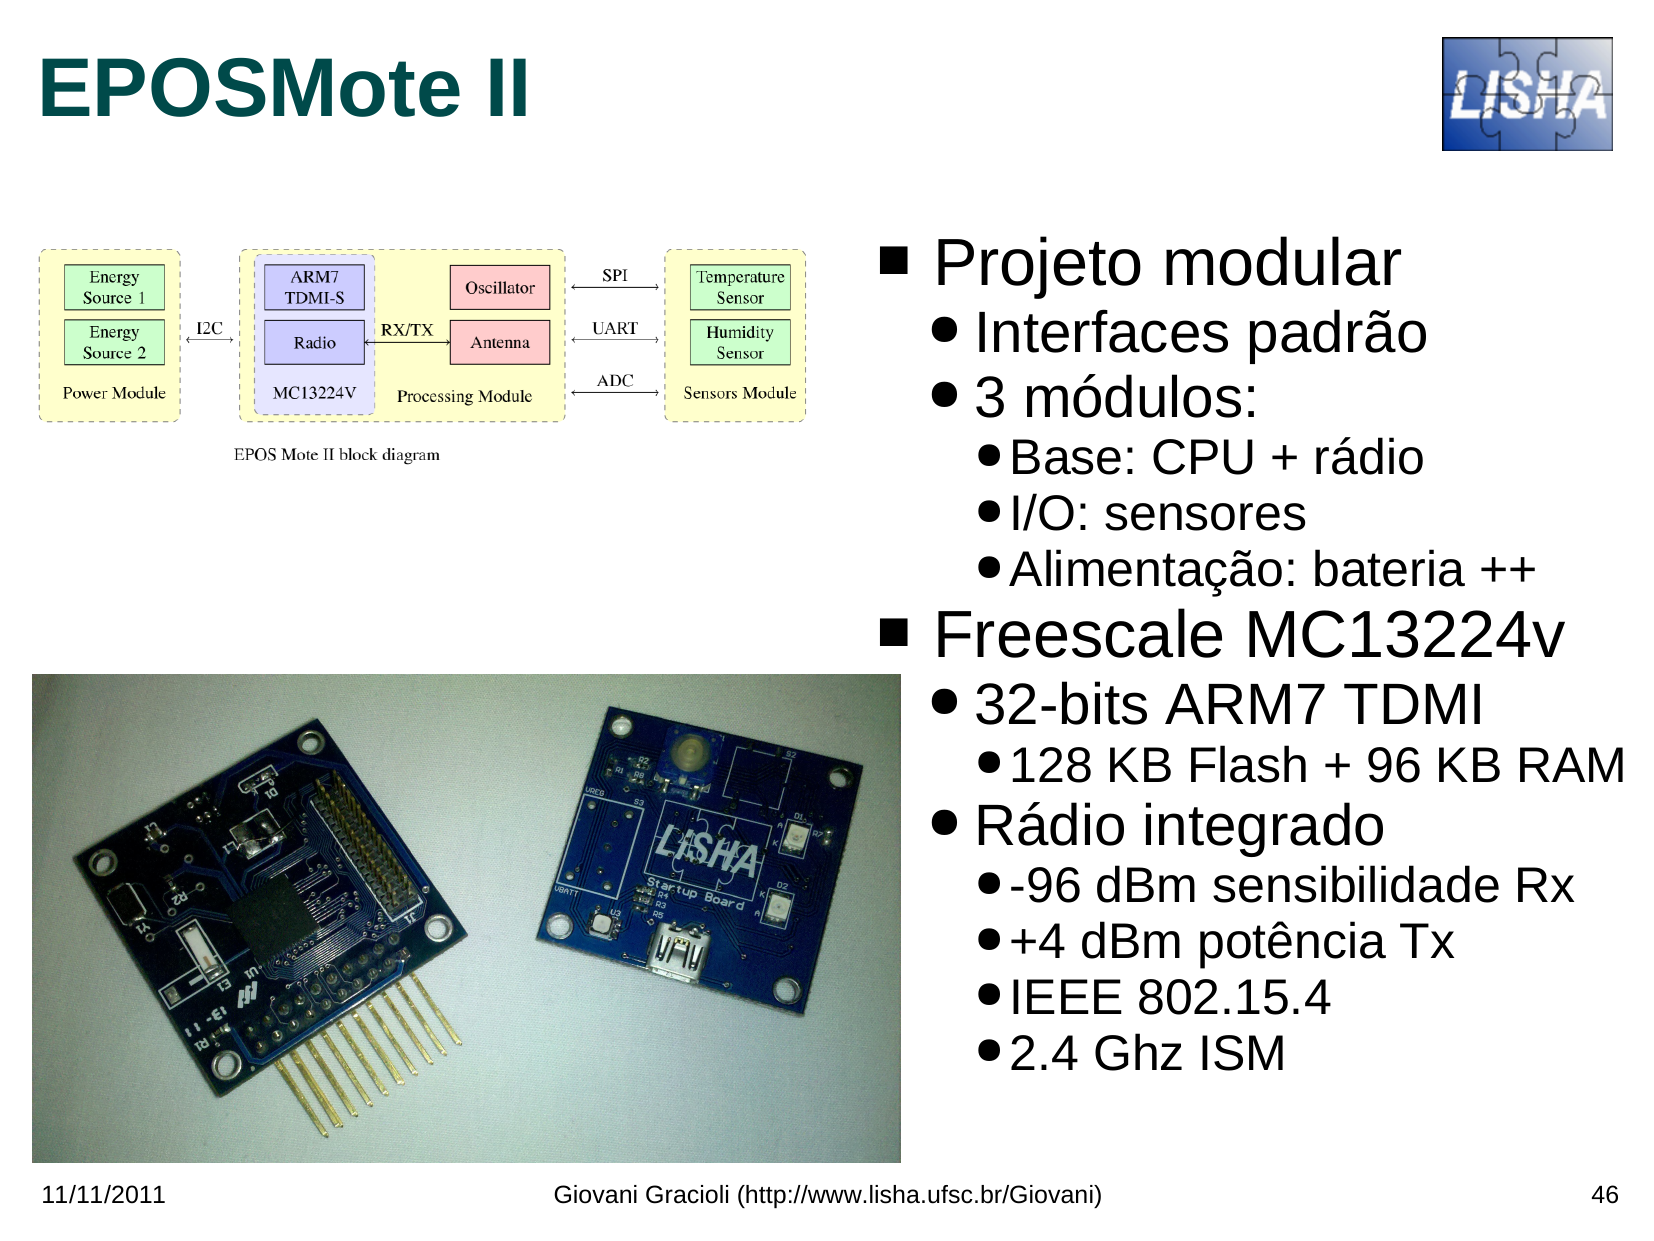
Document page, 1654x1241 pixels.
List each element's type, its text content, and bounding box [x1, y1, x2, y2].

picture [37, 249, 807, 465]
list Projeto modular Interfaces padrão 3 módulos: Base: CPU + rádio I/O: sensores Alimentação: bateria ++ Freescale MC13224v 32-bits ARM7 TDMI 128 KB Flash + 96 KB RAM Rádio integrado -96 dBm sensibilidade Rx +4 dBm potência Tx IEEE 802.15.4 2.4 Ghz ISM [832, 225, 1639, 1163]
picture [1442, 37, 1613, 151]
title EPOSMote II [37, 37, 1426, 151]
picture [32, 674, 832, 1163]
